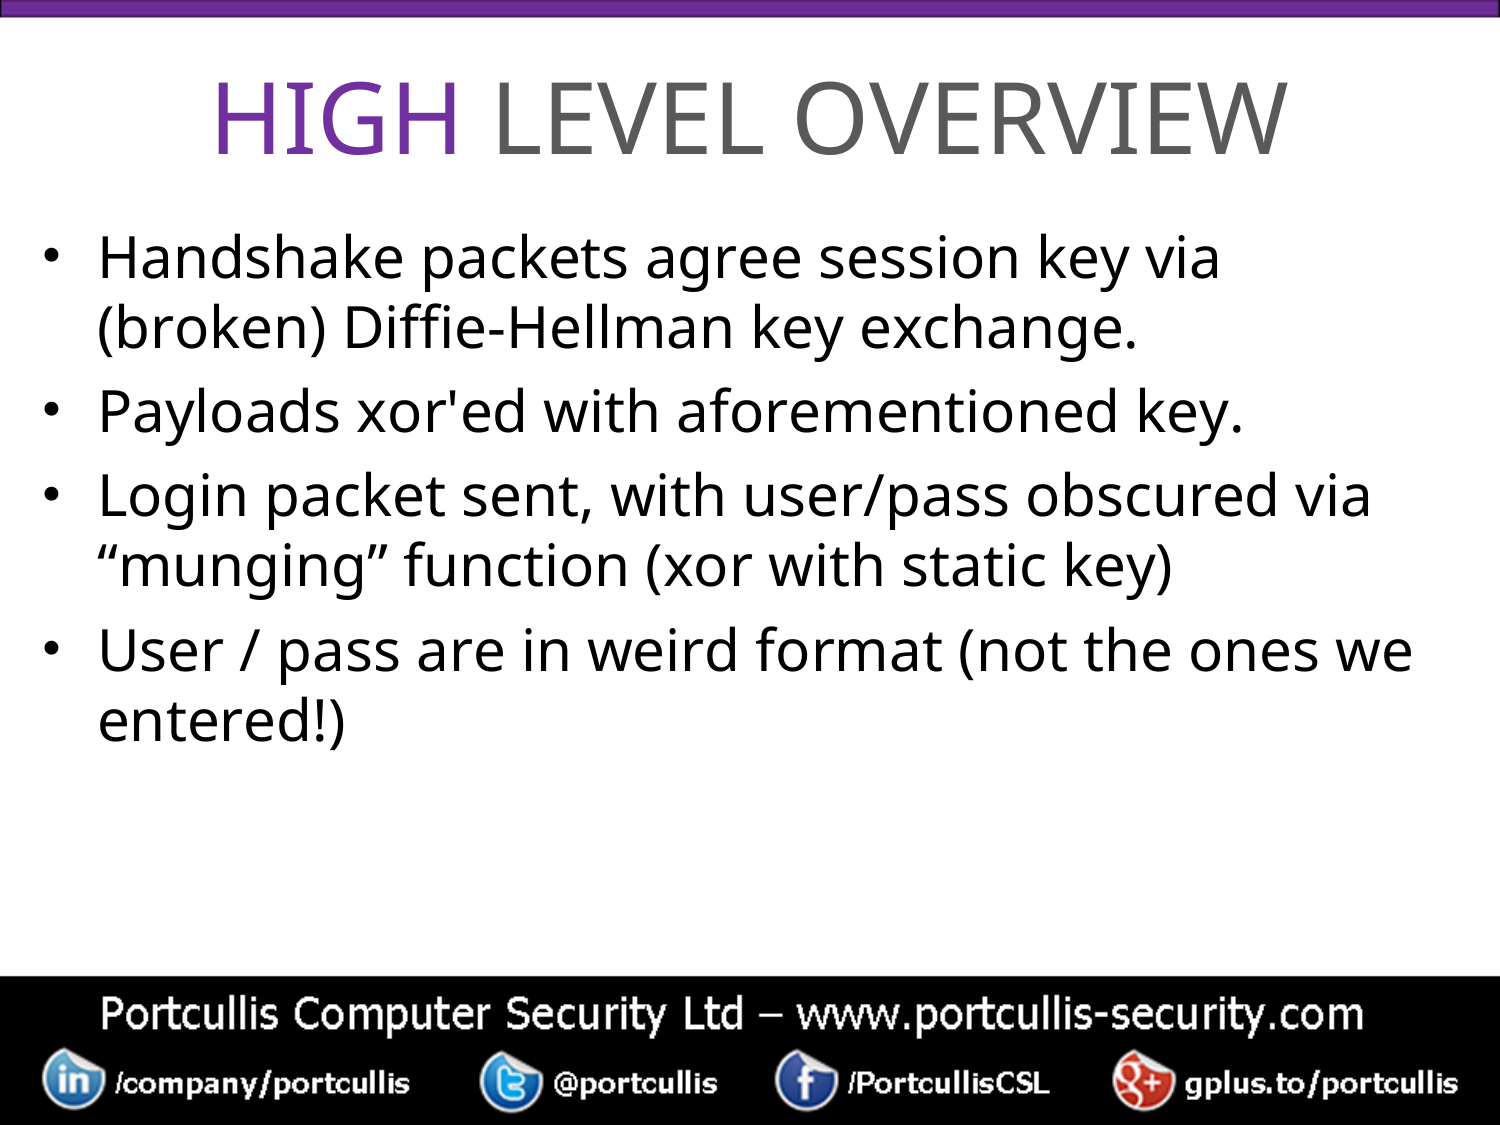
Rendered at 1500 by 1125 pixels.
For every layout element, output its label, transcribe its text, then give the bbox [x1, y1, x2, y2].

picture [0, 0, 1500, 42]
picture [0, 202, 1500, 1125]
list Handshake packets agree session key via (broken) Diffie-Hellman key exchange. Payloads xor'ed with aforementioned key. Login packet sent, with user/pass obscured via “munging” function (xor with static key) User / pass are in weird format (not the ones we entered!) [41, 219, 1428, 965]
title HIGH LEVEL OVERVIEW [0, 42, 1500, 202]
